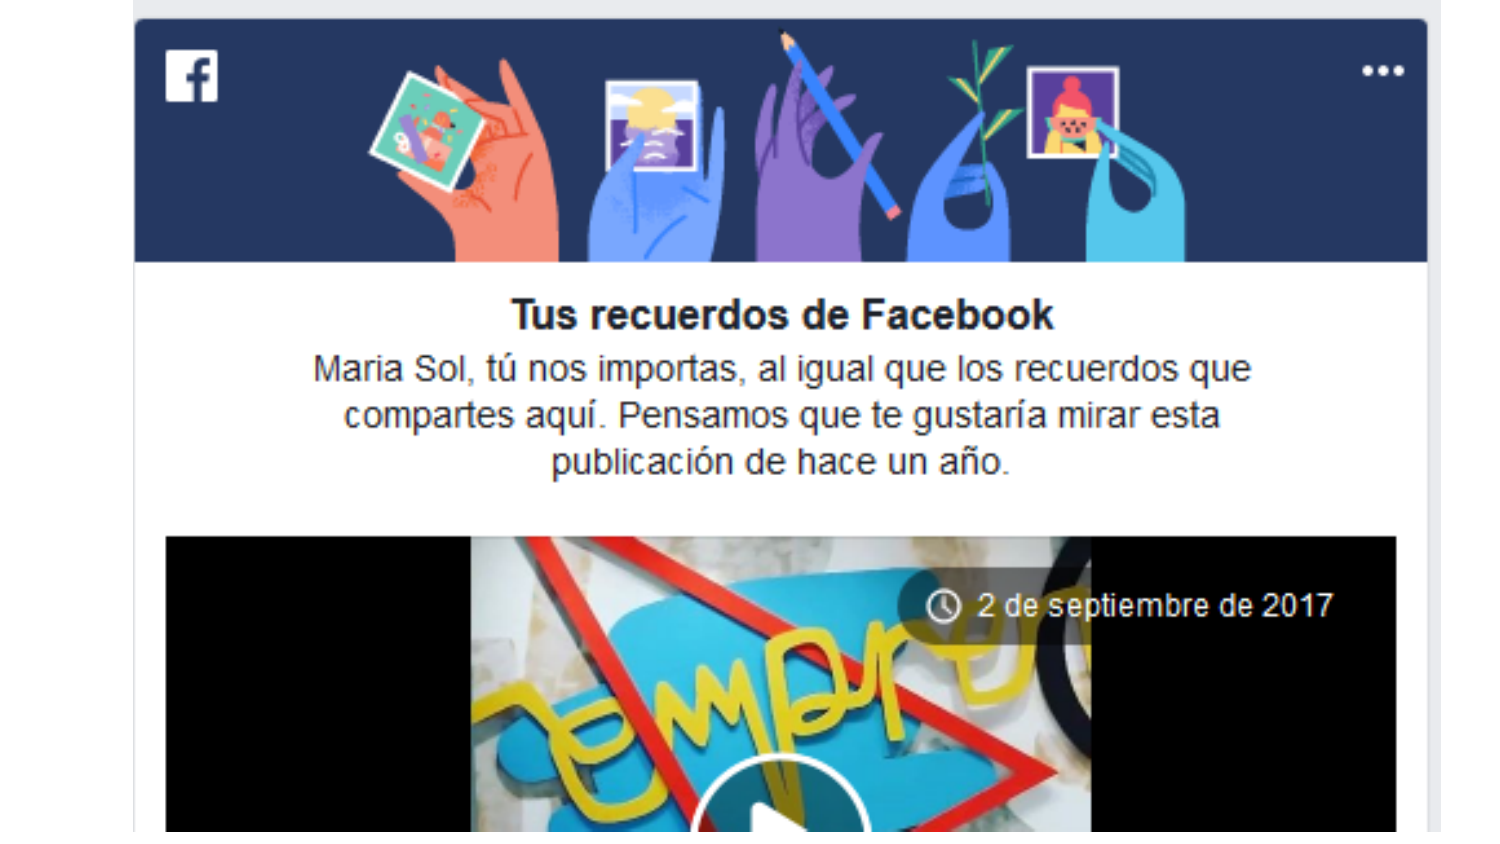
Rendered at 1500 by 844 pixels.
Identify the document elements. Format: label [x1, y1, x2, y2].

picture [133, 0, 1441, 832]
